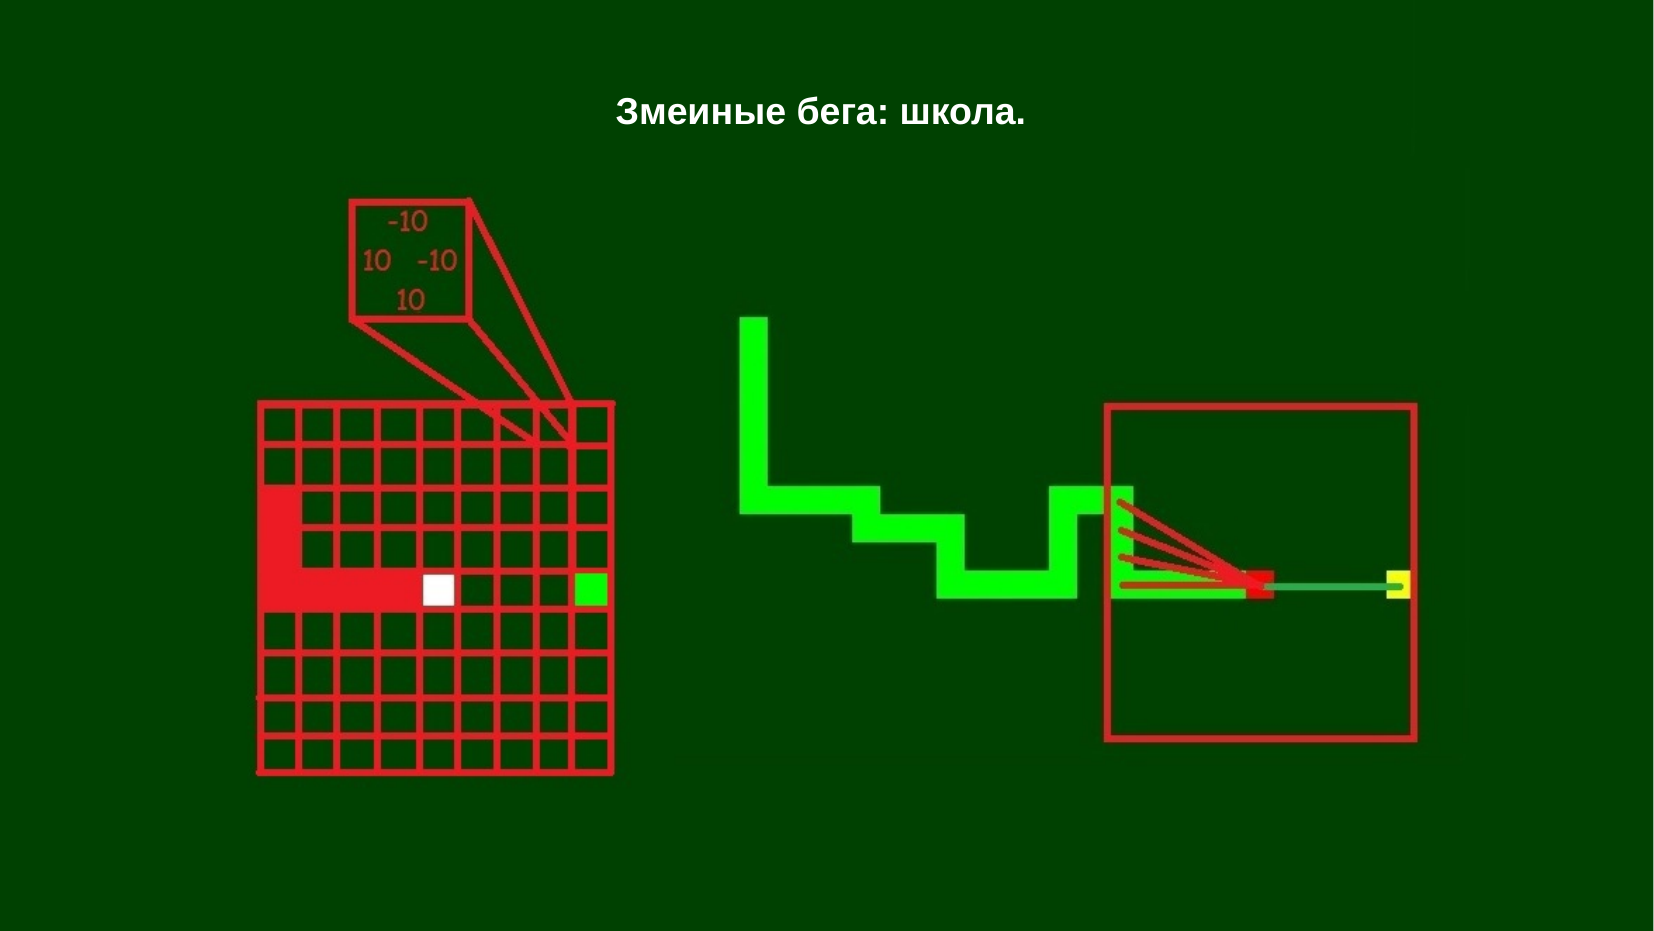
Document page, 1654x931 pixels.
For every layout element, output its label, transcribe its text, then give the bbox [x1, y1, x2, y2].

text_box Змеиные бега: школа. [295, 82, 1347, 140]
picture [0, 0, 1654, 931]
